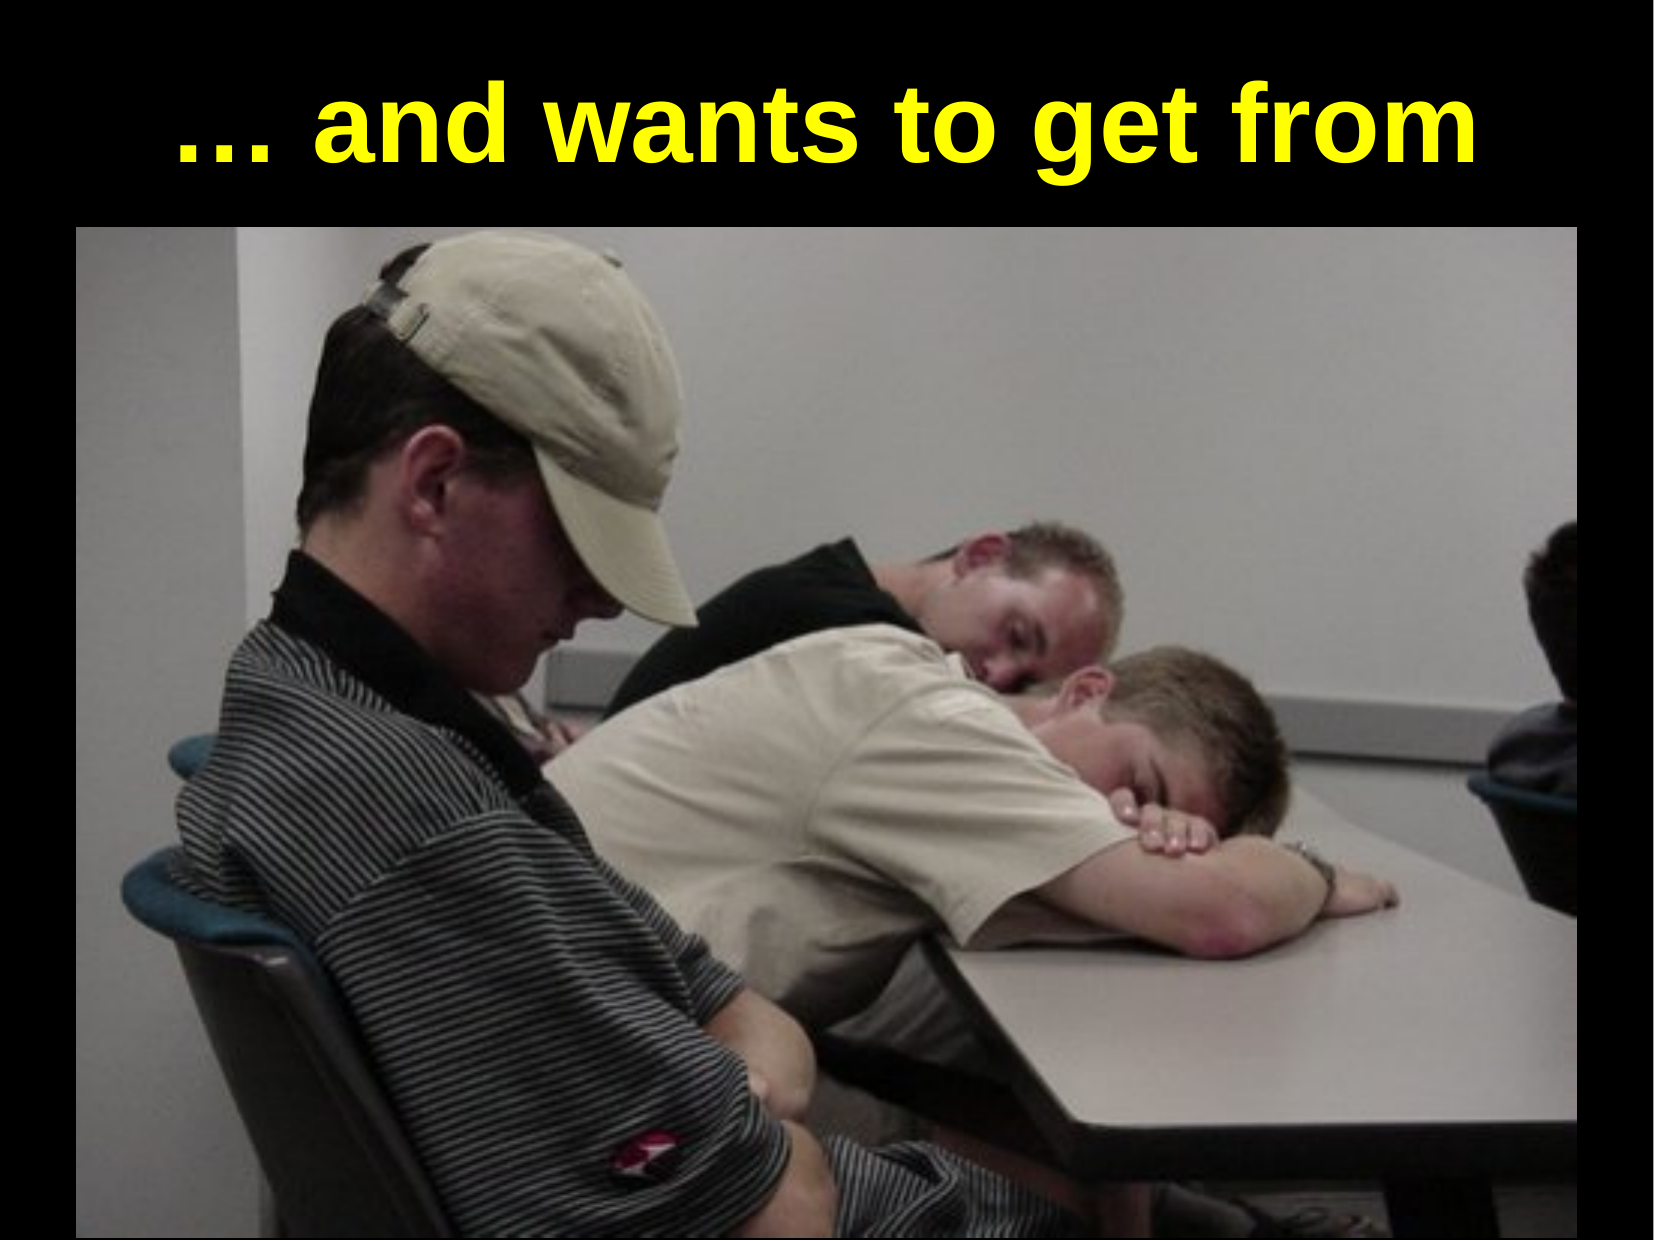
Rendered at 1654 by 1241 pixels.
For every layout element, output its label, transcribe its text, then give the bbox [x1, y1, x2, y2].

picture [76, 227, 1577, 1238]
title … and wants to get from [37, 19, 1613, 227]
